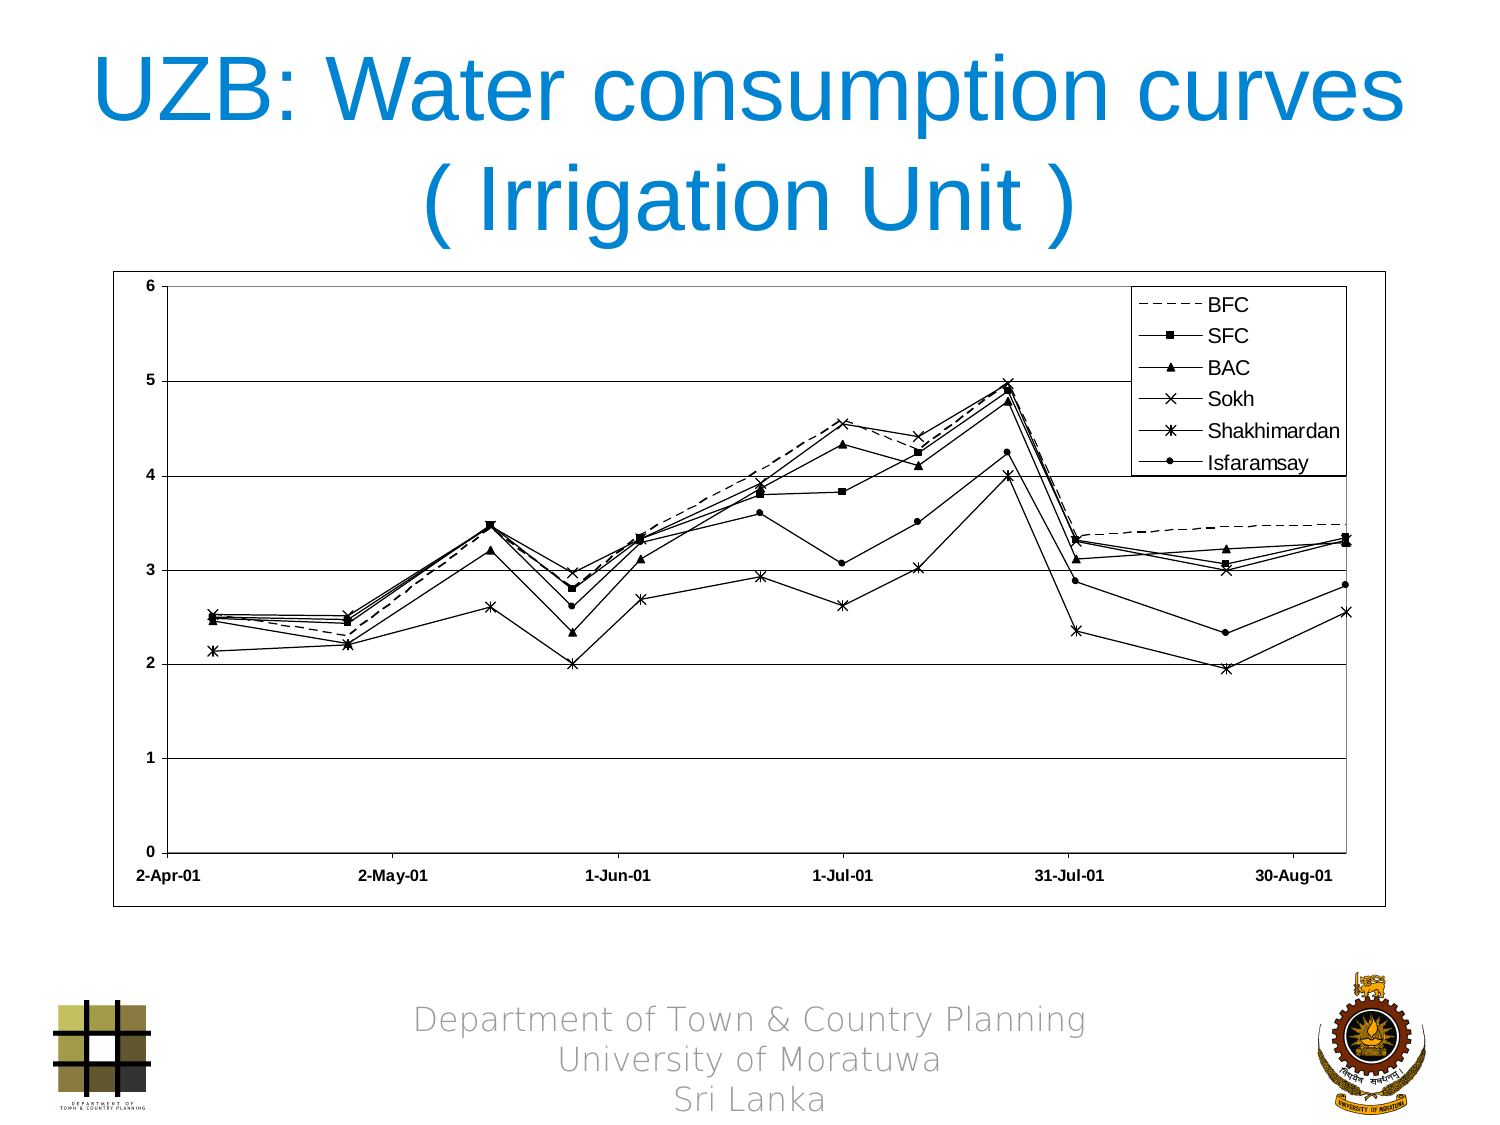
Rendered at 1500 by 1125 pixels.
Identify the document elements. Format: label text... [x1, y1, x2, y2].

picture [53, 1000, 151, 1110]
picture [104, 262, 1396, 915]
title UZB: Water consumption curves ( Irrigation Unit ) [75, 21, 1426, 257]
picture [1312, 966, 1435, 1125]
